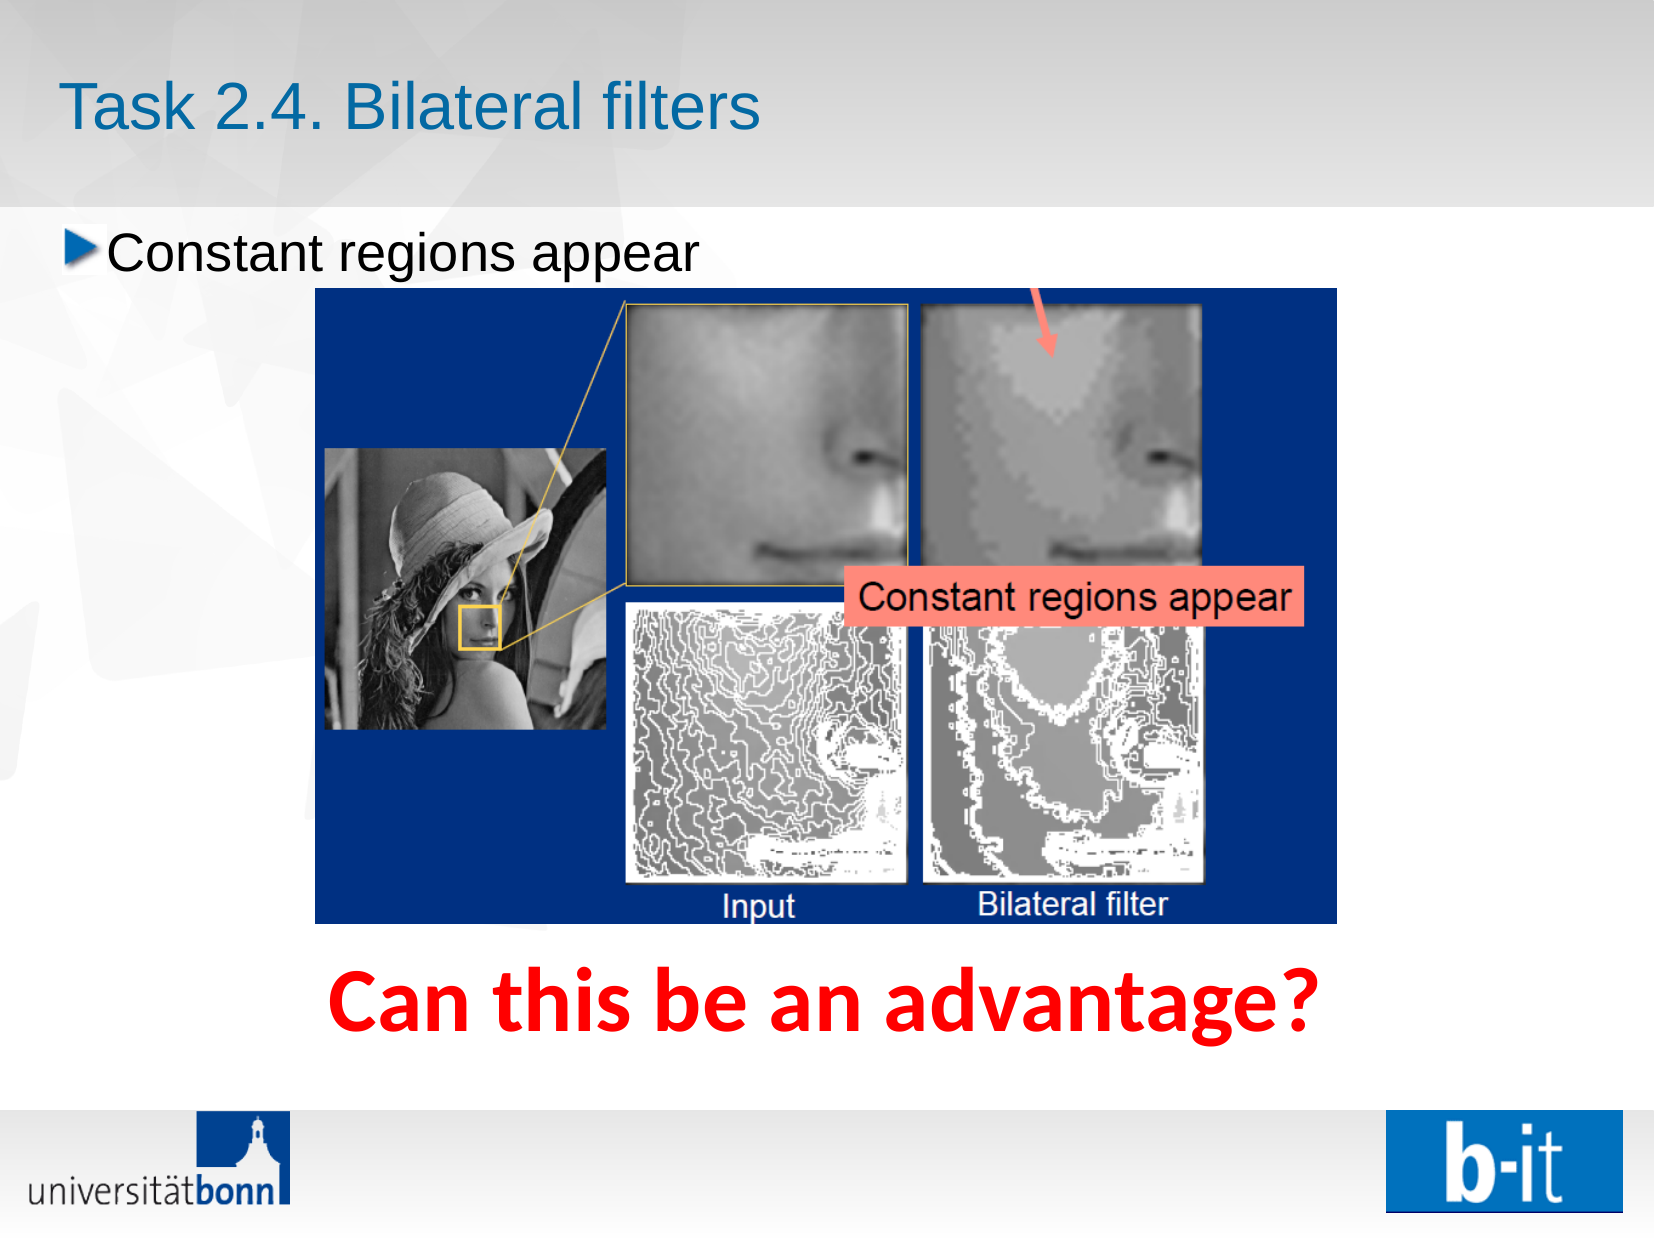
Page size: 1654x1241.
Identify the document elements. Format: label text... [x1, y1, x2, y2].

text_box Can this be an advantage? [314, 932, 1349, 1059]
text_box Constant regions appear [62, 217, 1038, 295]
picture [0, 0, 1337, 931]
picture [28, 1087, 290, 1229]
picture [1386, 1110, 1623, 1213]
title Task 2.4. Bilateral filters [59, 29, 1595, 178]
